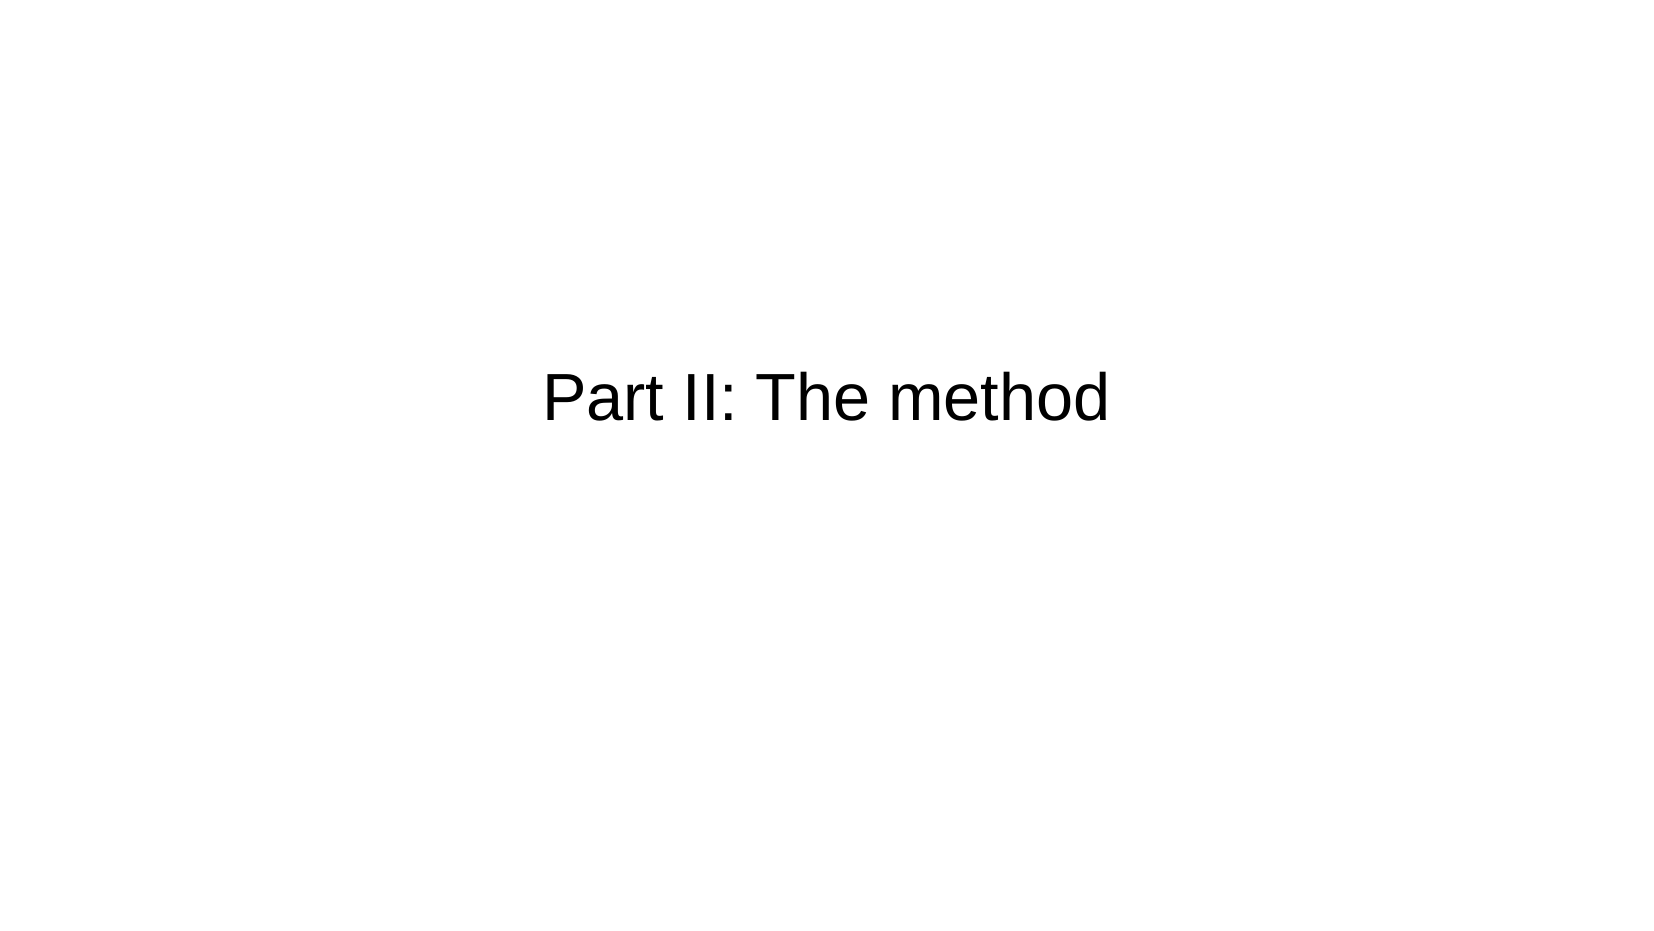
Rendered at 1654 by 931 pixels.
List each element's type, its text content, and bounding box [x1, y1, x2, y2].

subtitle Part II: The method [82, 37, 1571, 757]
